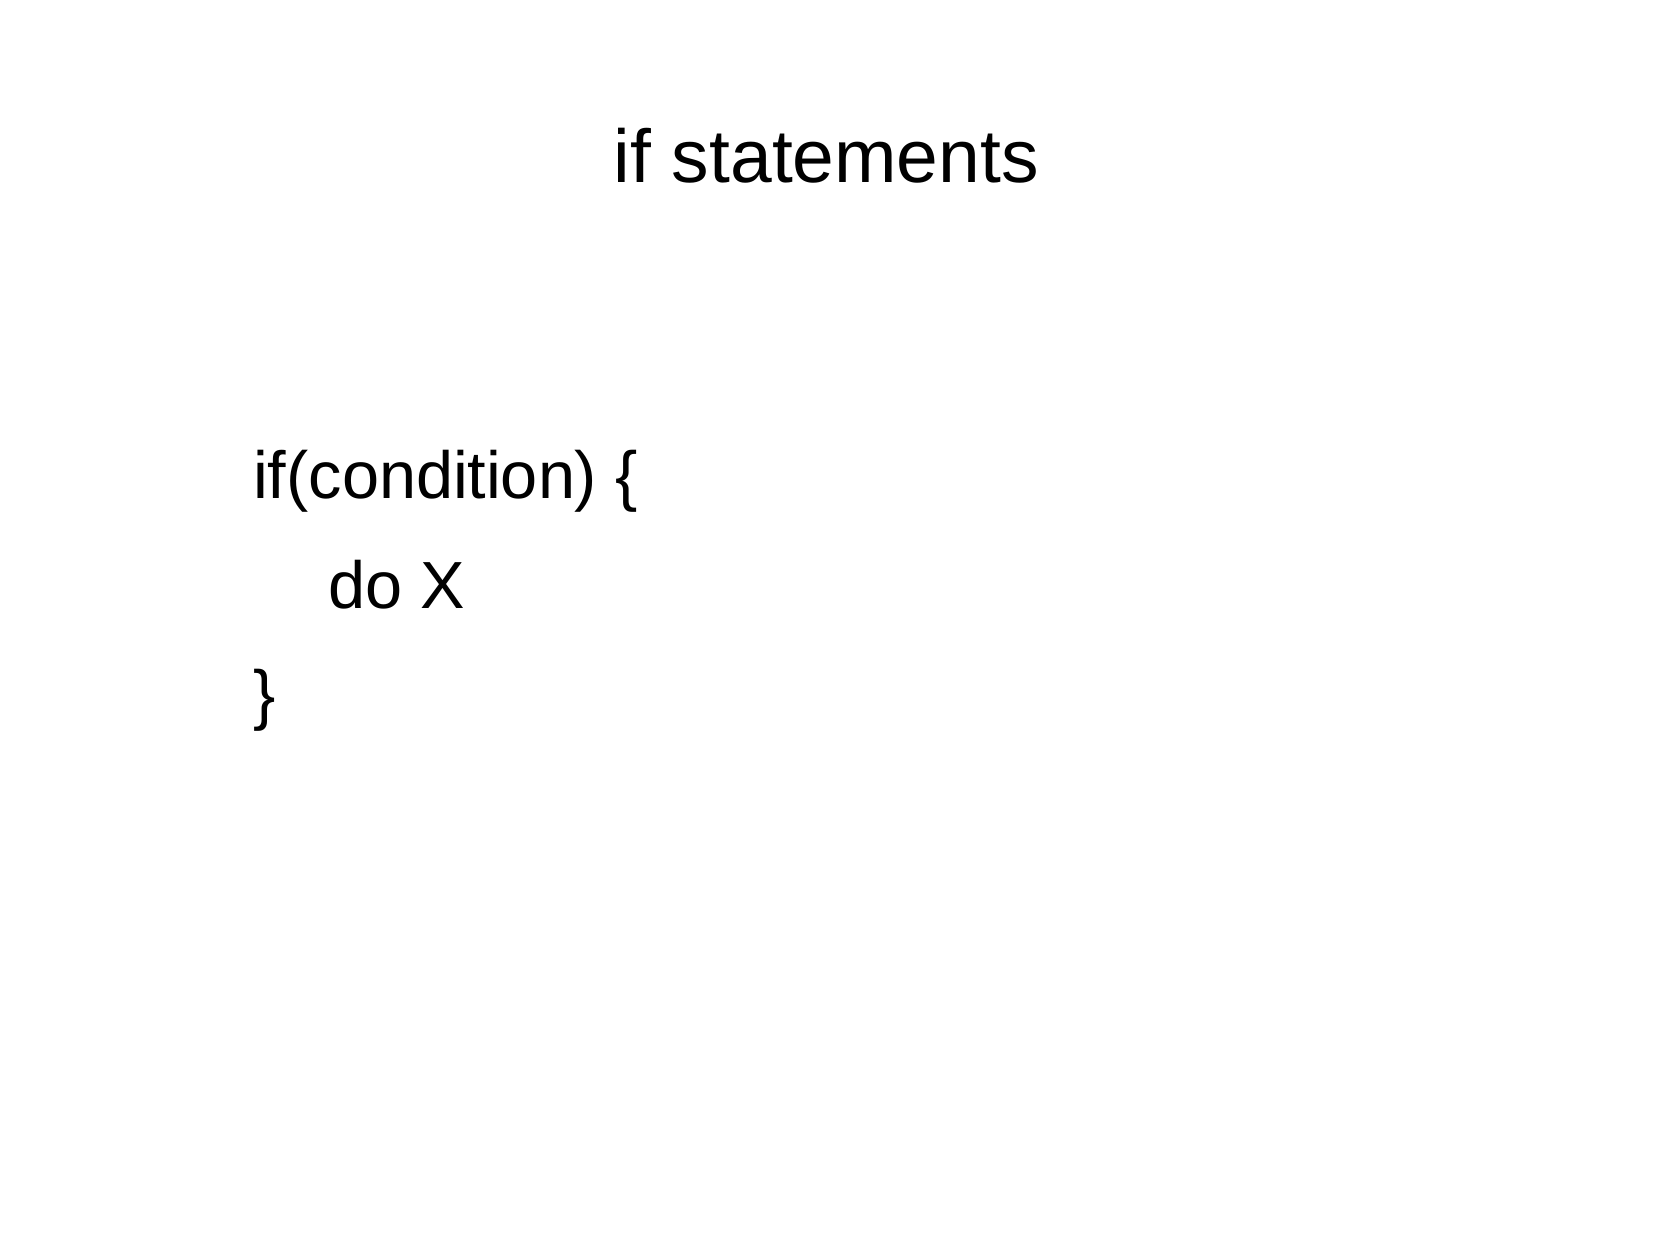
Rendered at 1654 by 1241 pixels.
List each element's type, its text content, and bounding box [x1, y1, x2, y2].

title if statements [82, 49, 1571, 257]
list if(condition) { do X } [178, 212, 1552, 1180]
